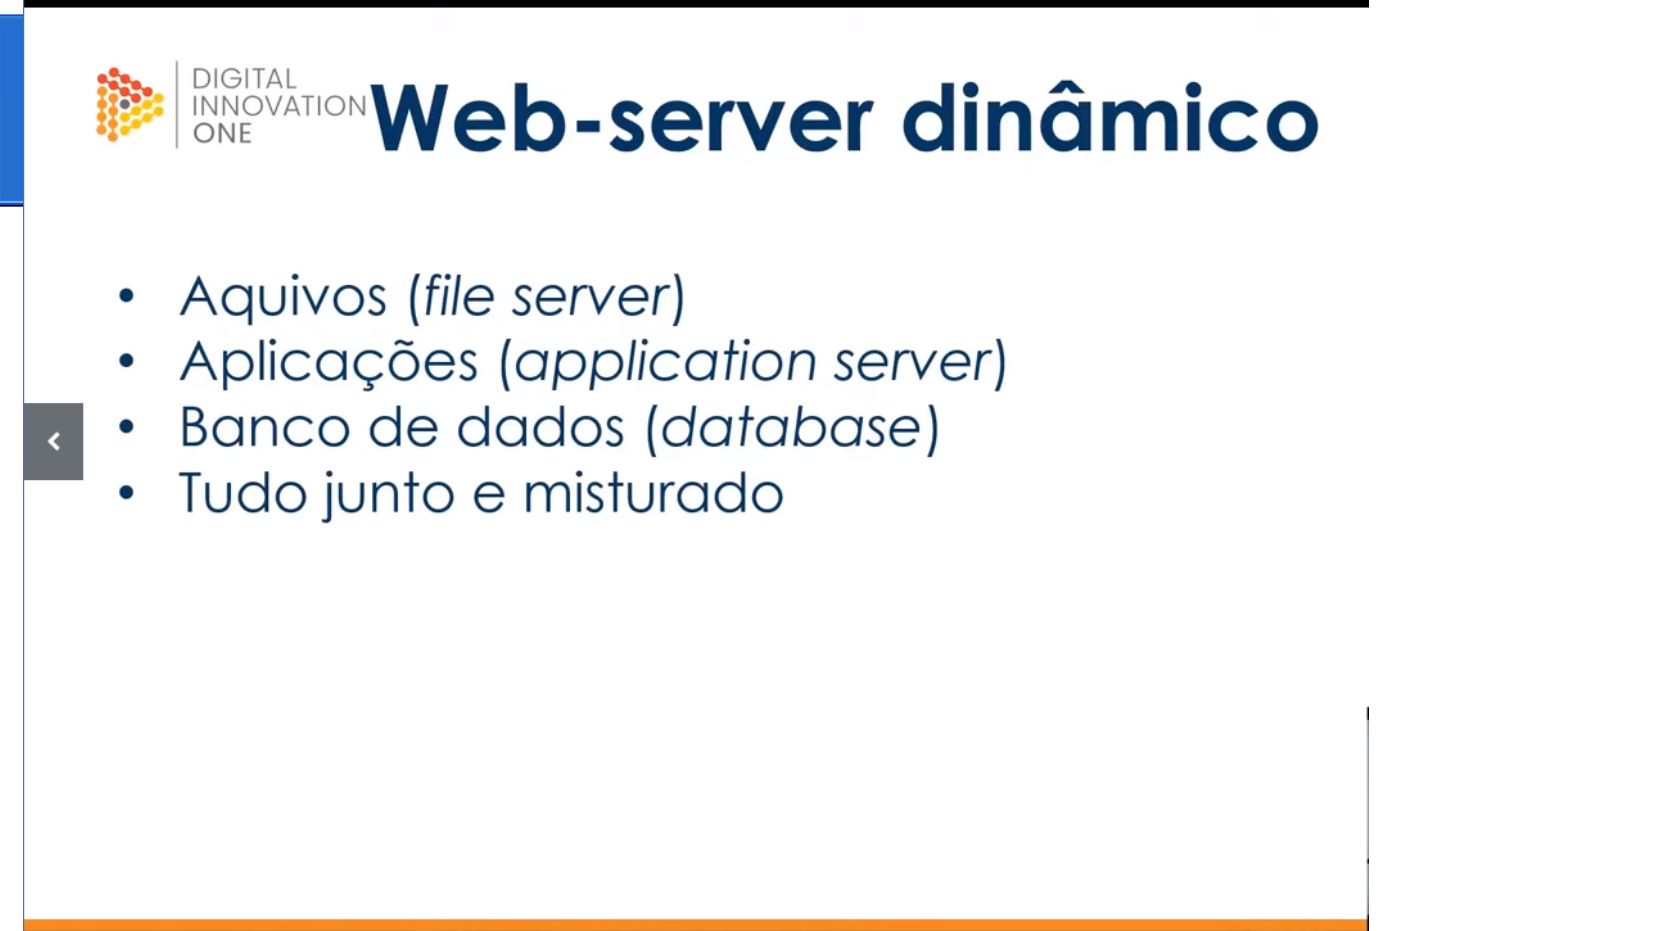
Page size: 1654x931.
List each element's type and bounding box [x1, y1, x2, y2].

picture [23, 0, 1369, 931]
